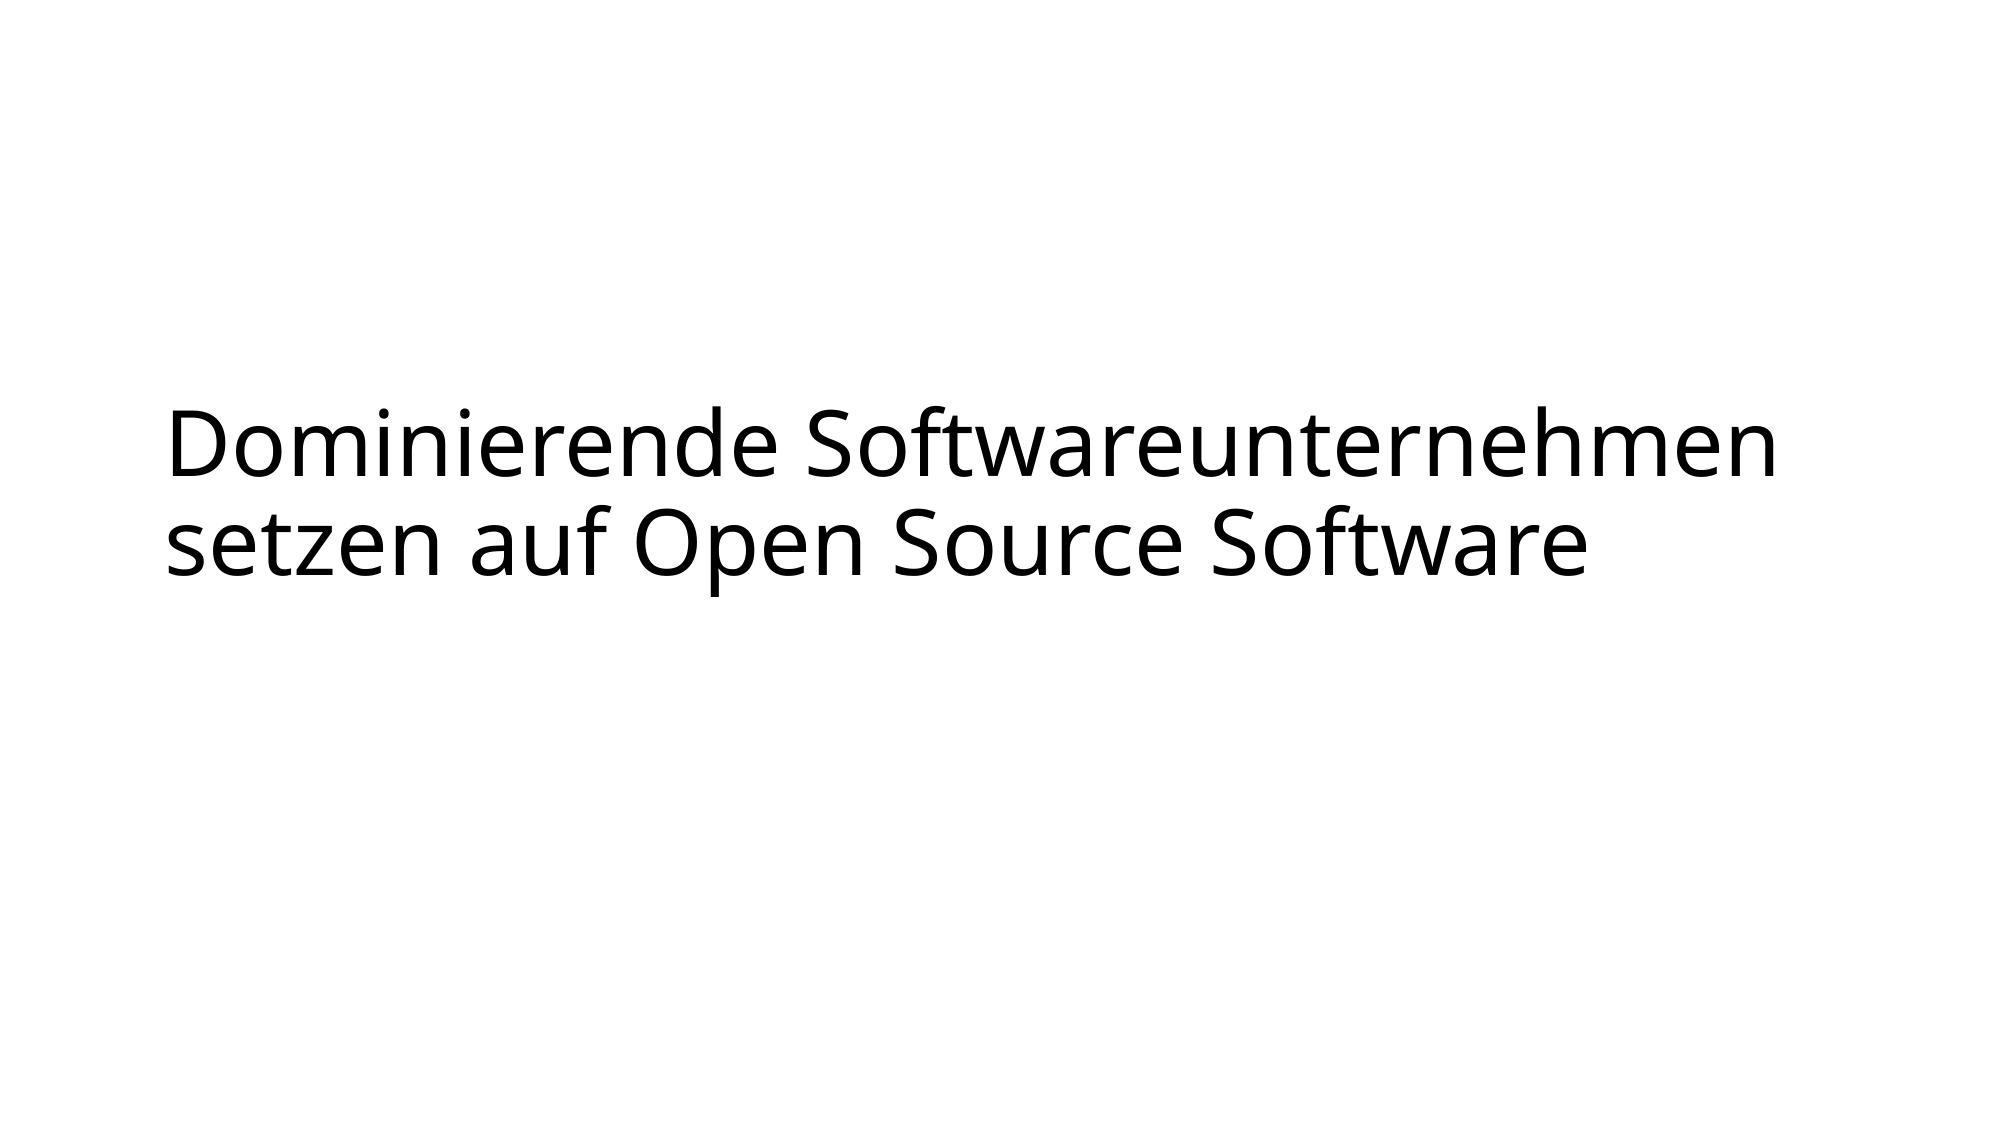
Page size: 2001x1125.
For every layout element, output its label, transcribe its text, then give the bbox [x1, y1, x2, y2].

title Dominierende Softwareunternehmen setzen auf Open Source Software [150, 389, 1875, 607]
